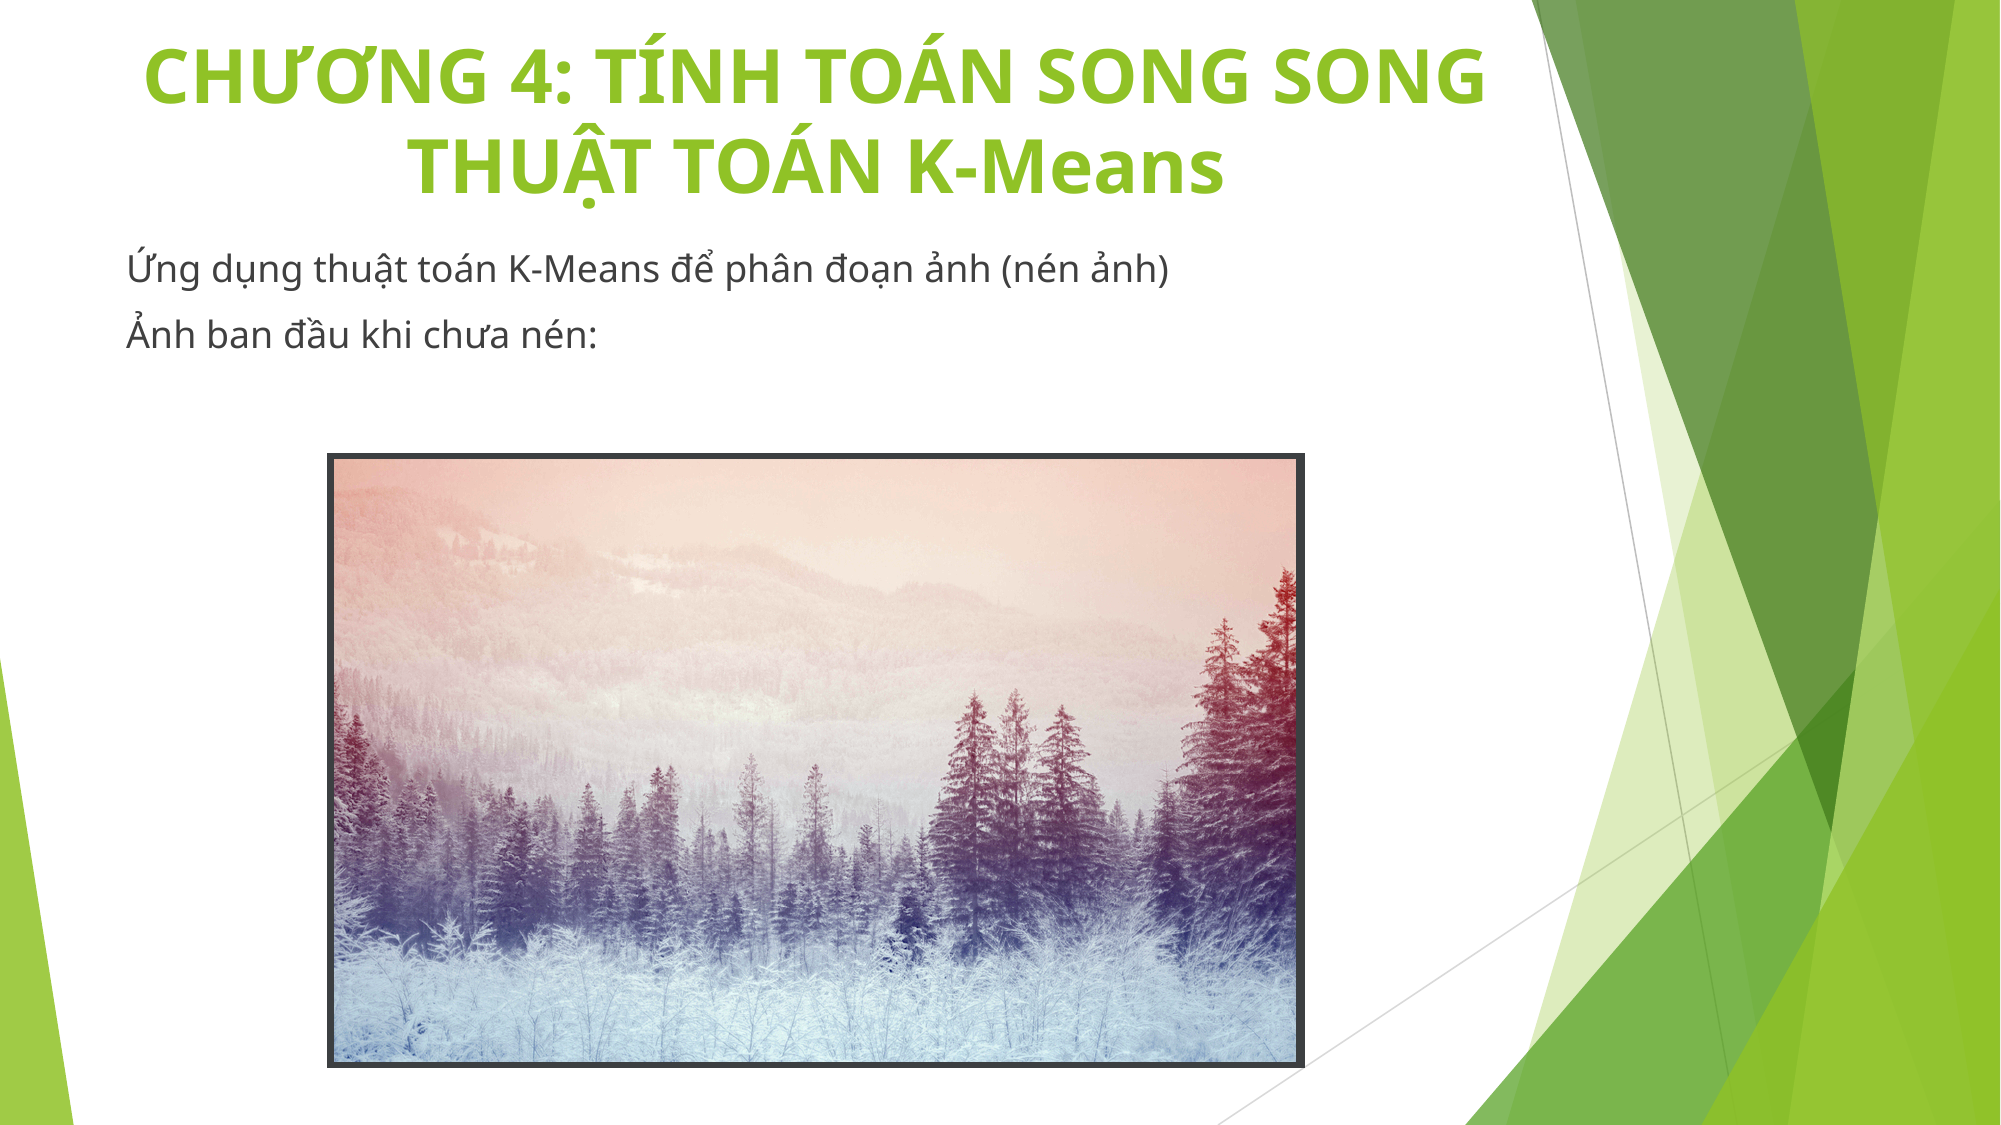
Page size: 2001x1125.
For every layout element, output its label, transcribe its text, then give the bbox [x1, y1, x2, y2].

picture [327, 454, 1305, 1068]
title CHƯƠNG 4: TÍNH TOÁN SONG SONG THUẬT TOÁN K-Means [111, 20, 1522, 237]
list Ứng dụng thuật toán K-Means để phân đoạn ảnh (nén ảnh) Ảnh ban đầu khi chưa nén: [111, 237, 1522, 992]
